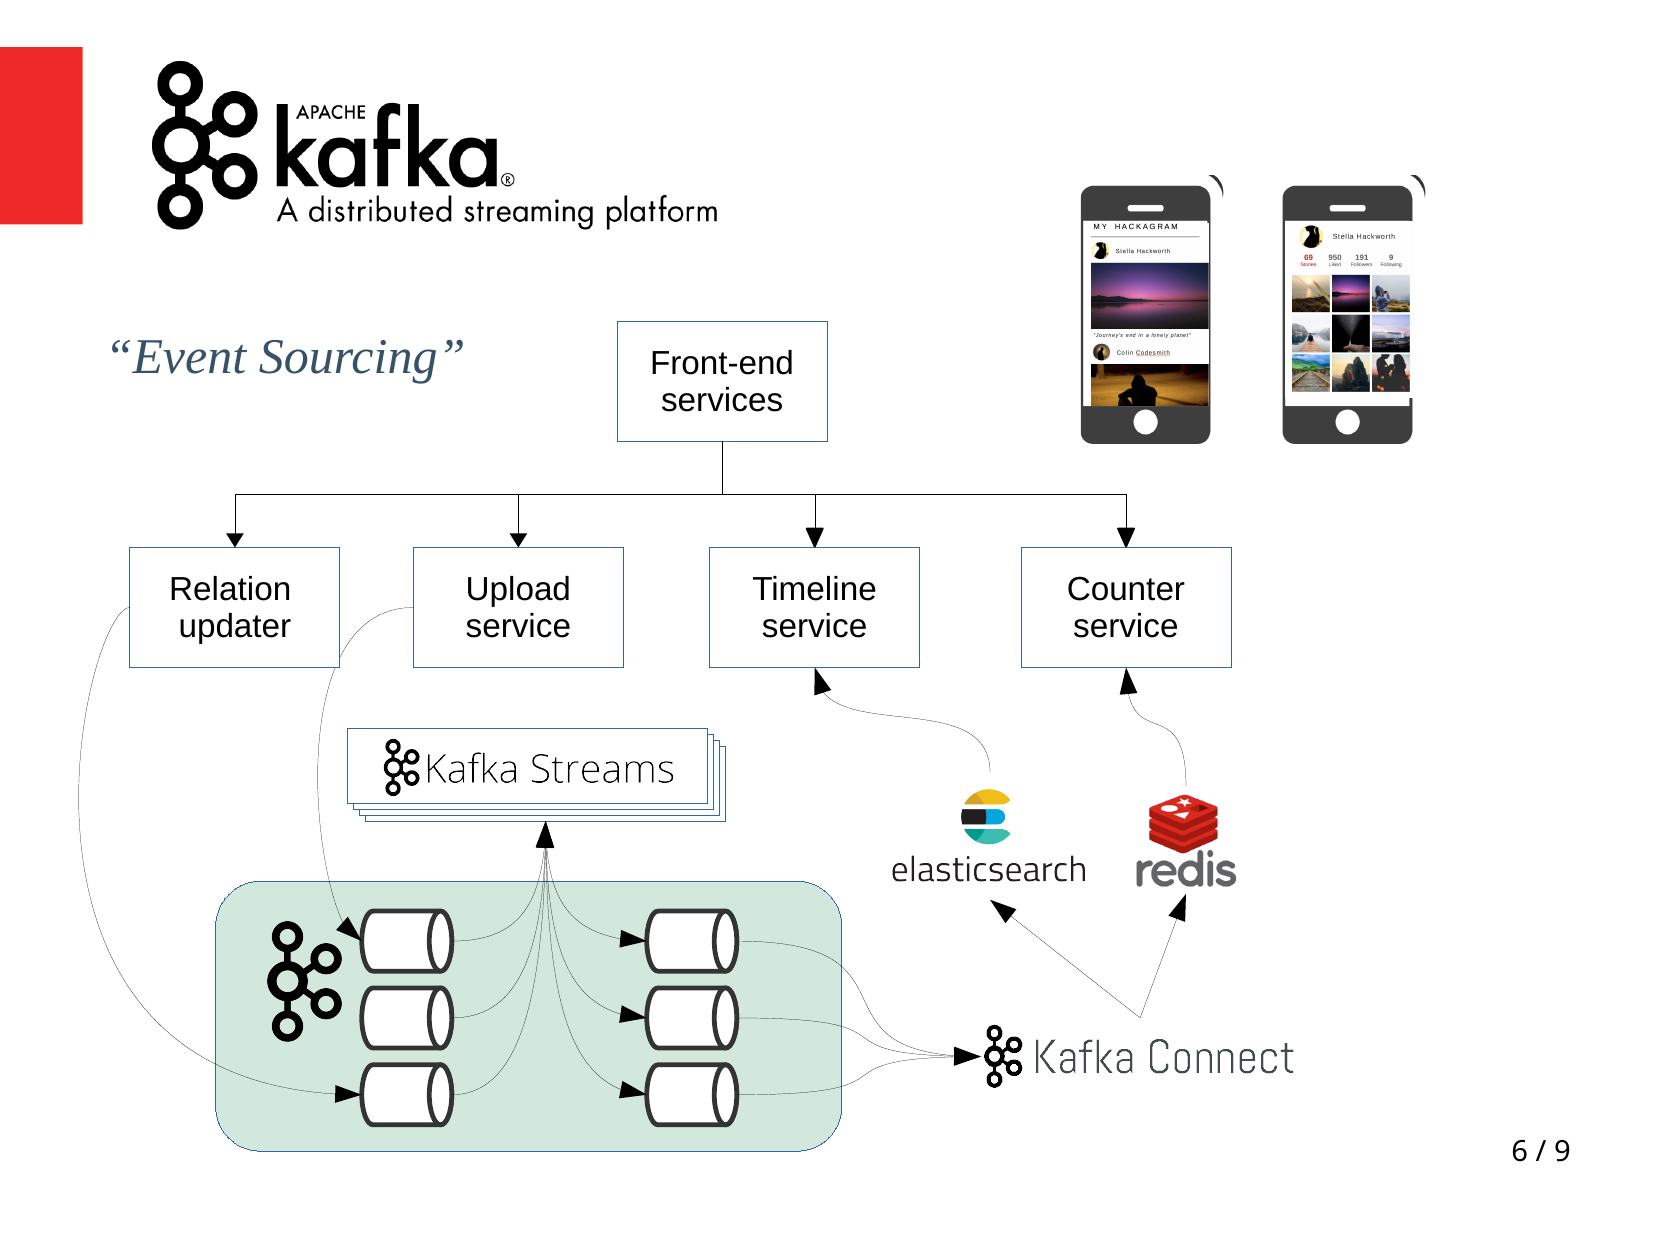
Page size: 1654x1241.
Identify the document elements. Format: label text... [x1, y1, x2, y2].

text_box Upload service [413, 547, 624, 668]
text_box Timeline service [709, 547, 920, 668]
picture [980, 1017, 1300, 1096]
picture [867, 772, 1113, 900]
text_box Relation updater [129, 547, 340, 668]
picture [267, 921, 342, 1042]
picture [150, 59, 721, 231]
text_box [347, 728, 726, 822]
picture [1122, 786, 1250, 894]
text_box “Event Sourcing” [90, 321, 481, 392]
picture [1080, 175, 1229, 444]
text_box Counter service [1021, 547, 1232, 668]
text_box Front-end services [617, 321, 828, 442]
picture [1282, 175, 1430, 444]
text_box [215, 881, 842, 1152]
picture [381, 737, 677, 798]
